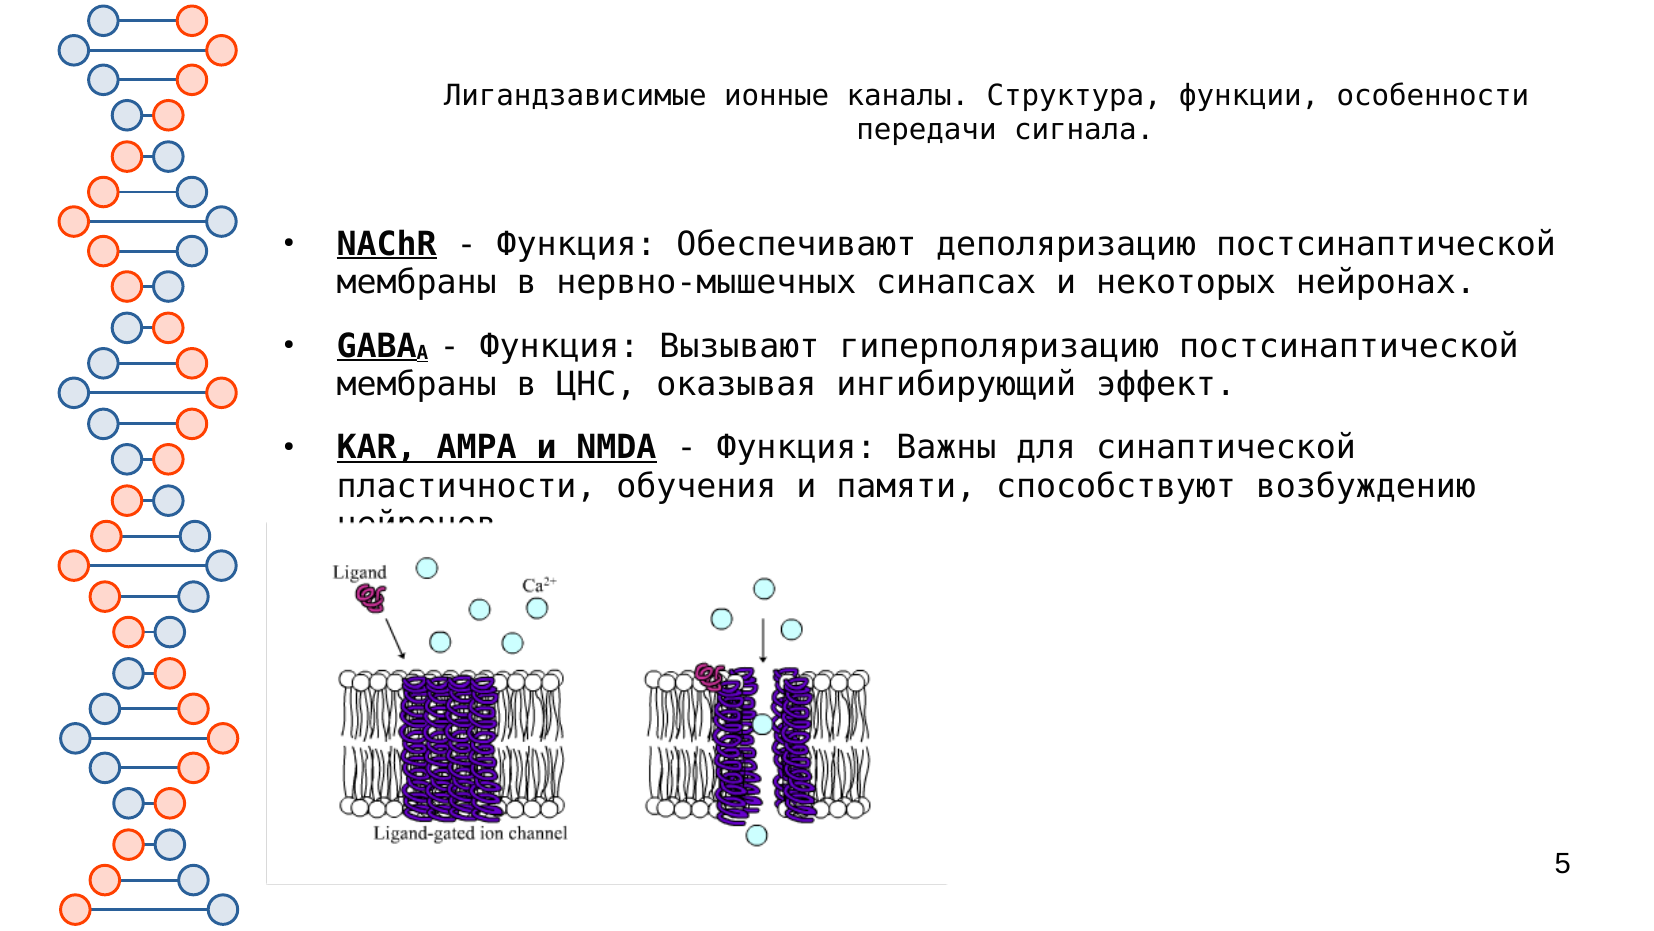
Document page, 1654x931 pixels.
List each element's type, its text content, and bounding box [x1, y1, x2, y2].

title Лигандзависимые ионные каналы. Структура, функции, особенности передачи сигнала. [265, 35, 1595, 189]
list NAChR - Функция: Обеспечивают деполяризацию постсинаптической мембраны в нервно-мышечных синапсах и некоторых нейронах. GABAA - Функция: Вызывают гиперполяризацию постсинаптической мембраны в ЦНС, оказывая ингибирующий эффект. KAR, AMPA и NMDA - Функция: Важны для синаптической пластичности, обучения и памяти, способствуют возбуждению нейронов. [265, 224, 1595, 764]
picture [265, 522, 948, 886]
